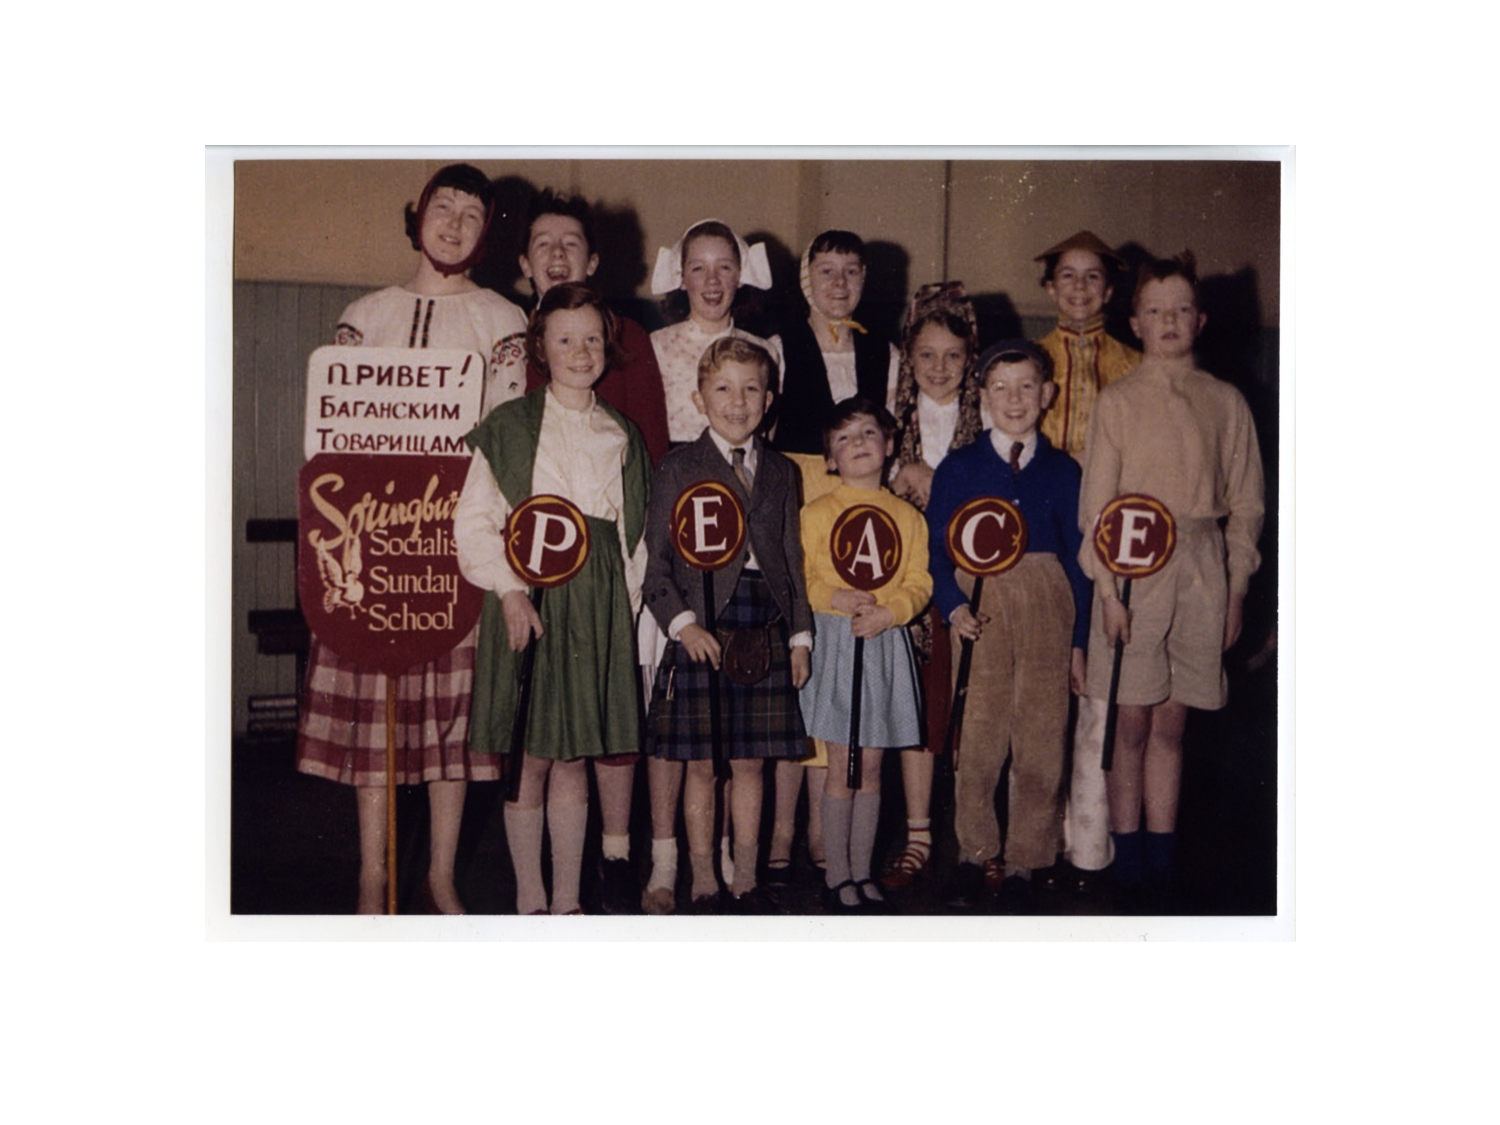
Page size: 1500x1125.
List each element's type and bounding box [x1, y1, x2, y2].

picture [205, 145, 1296, 942]
